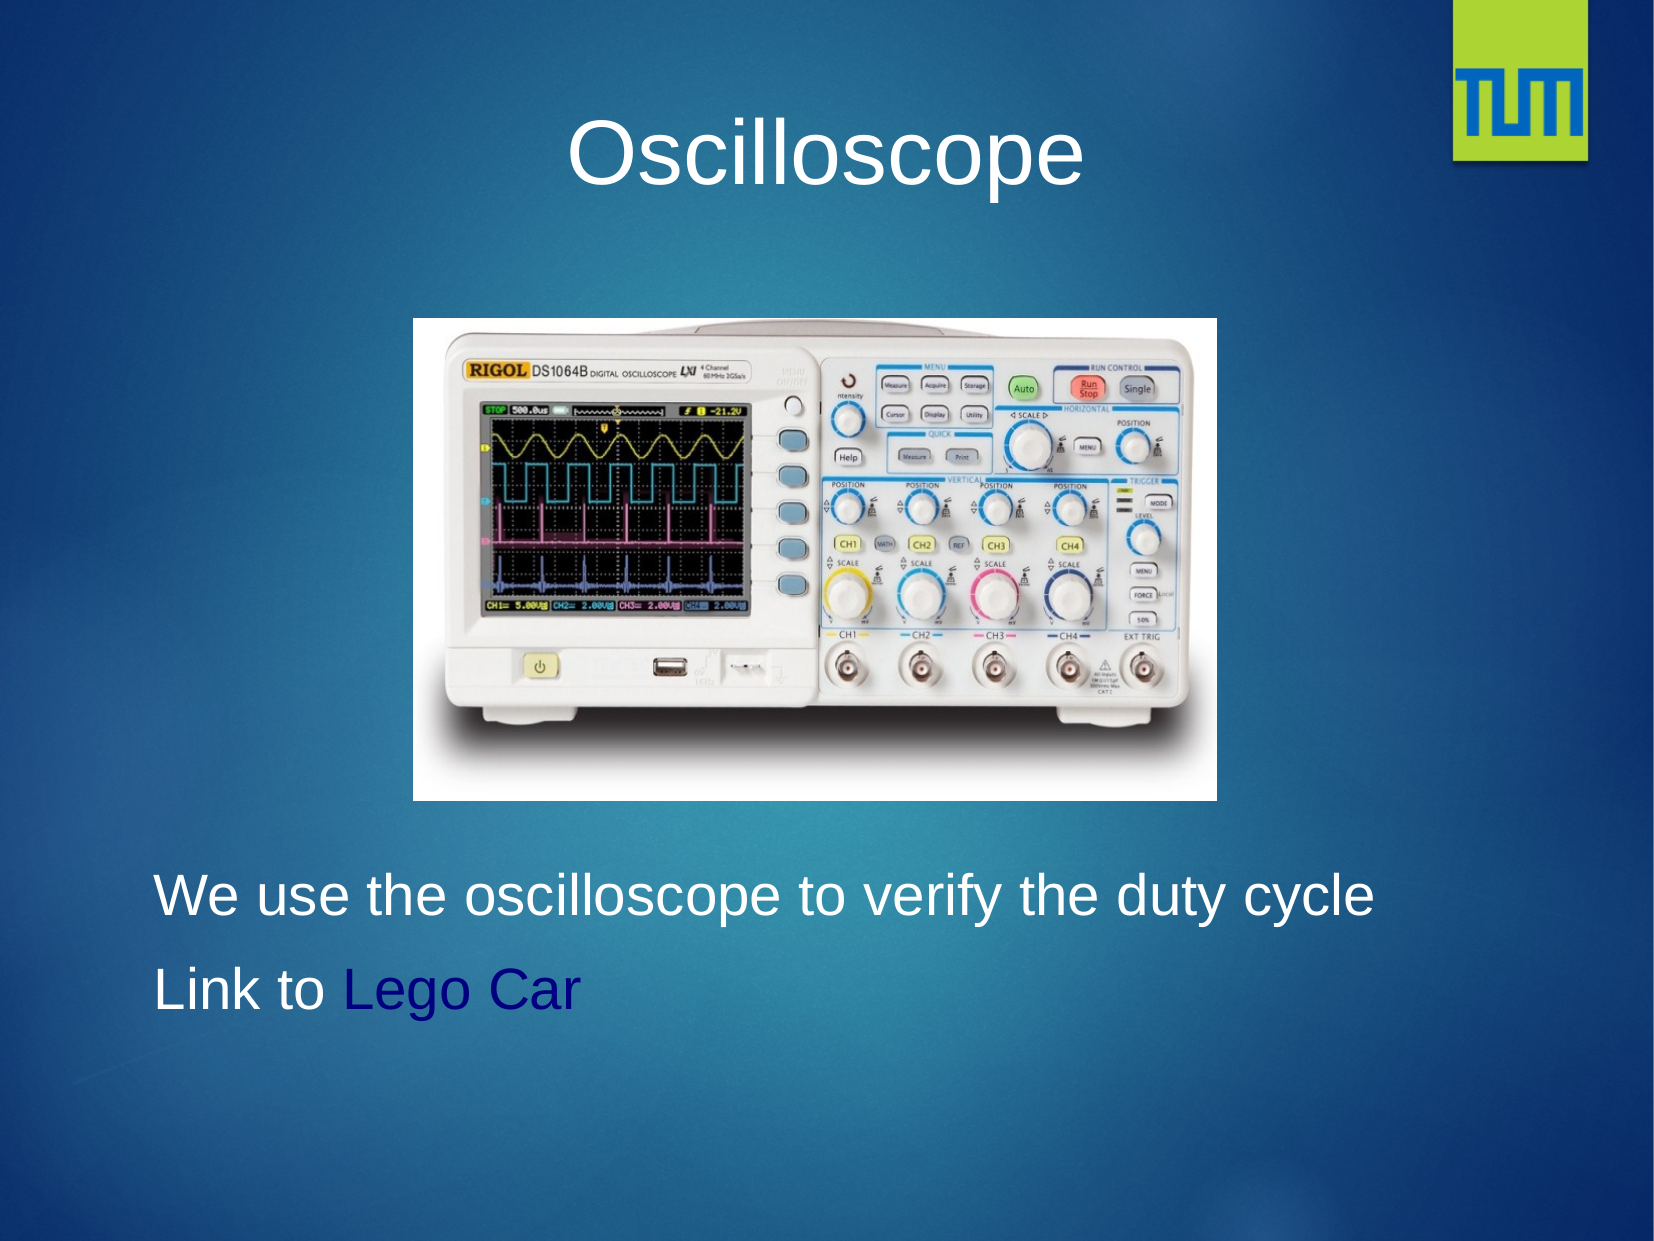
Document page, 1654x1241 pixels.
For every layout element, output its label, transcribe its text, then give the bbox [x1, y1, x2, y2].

list We use the oscilloscope to verify the duty cycle Link to Lego Car [82, 862, 1571, 1231]
title Oscilloscope [82, 49, 1571, 257]
picture [0, 0, 1654, 1241]
